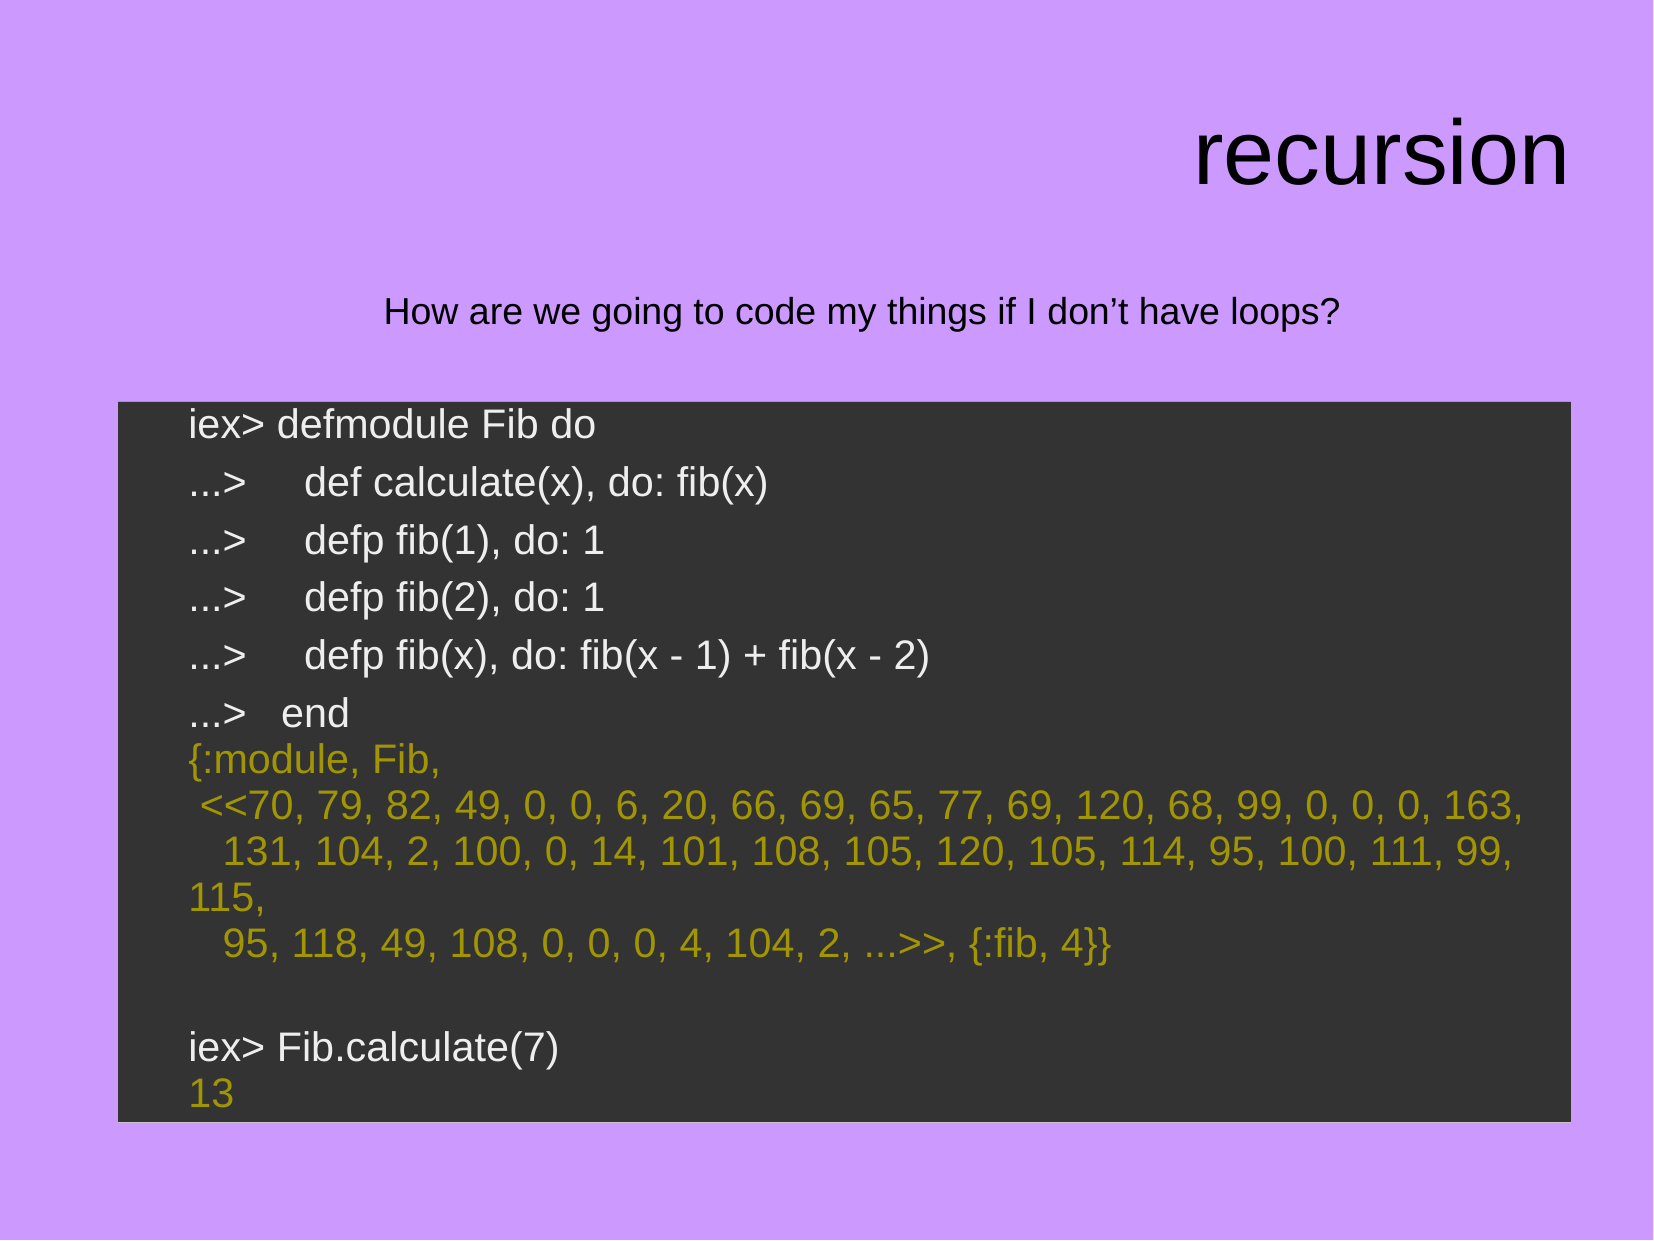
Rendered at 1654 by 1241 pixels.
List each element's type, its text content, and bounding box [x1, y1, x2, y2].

list How are we going to code my things if I don’t have loops? [82, 290, 1571, 438]
title recursion [82, 49, 1571, 257]
list iex> defmodule Fib do ...> def calculate(x), do: fib(x) ...> defp fib(1), do: 1 ...> defp fib(2), do: 1 ...> defp fib(x), do: fib(x - 1) + fib(x - 2) ...> end {:module, Fib, <<70, 79, 82, 49, 0, 0, 6, 20, 66, 69, 65, 77, 69, 120, 68, 99, 0, 0, 0, 163, 131, 104, 2, 100, 0, 14, 101, 108, 105, 120, 105, 114, 95, 100, 111, 99, 115, 95, 118, 49, 108, 0, 0, 0, 4, 104, 2, ...>>, {:fib, 4}} iex> Fib.calculate(7) 13 [118, 401, 1571, 1123]
